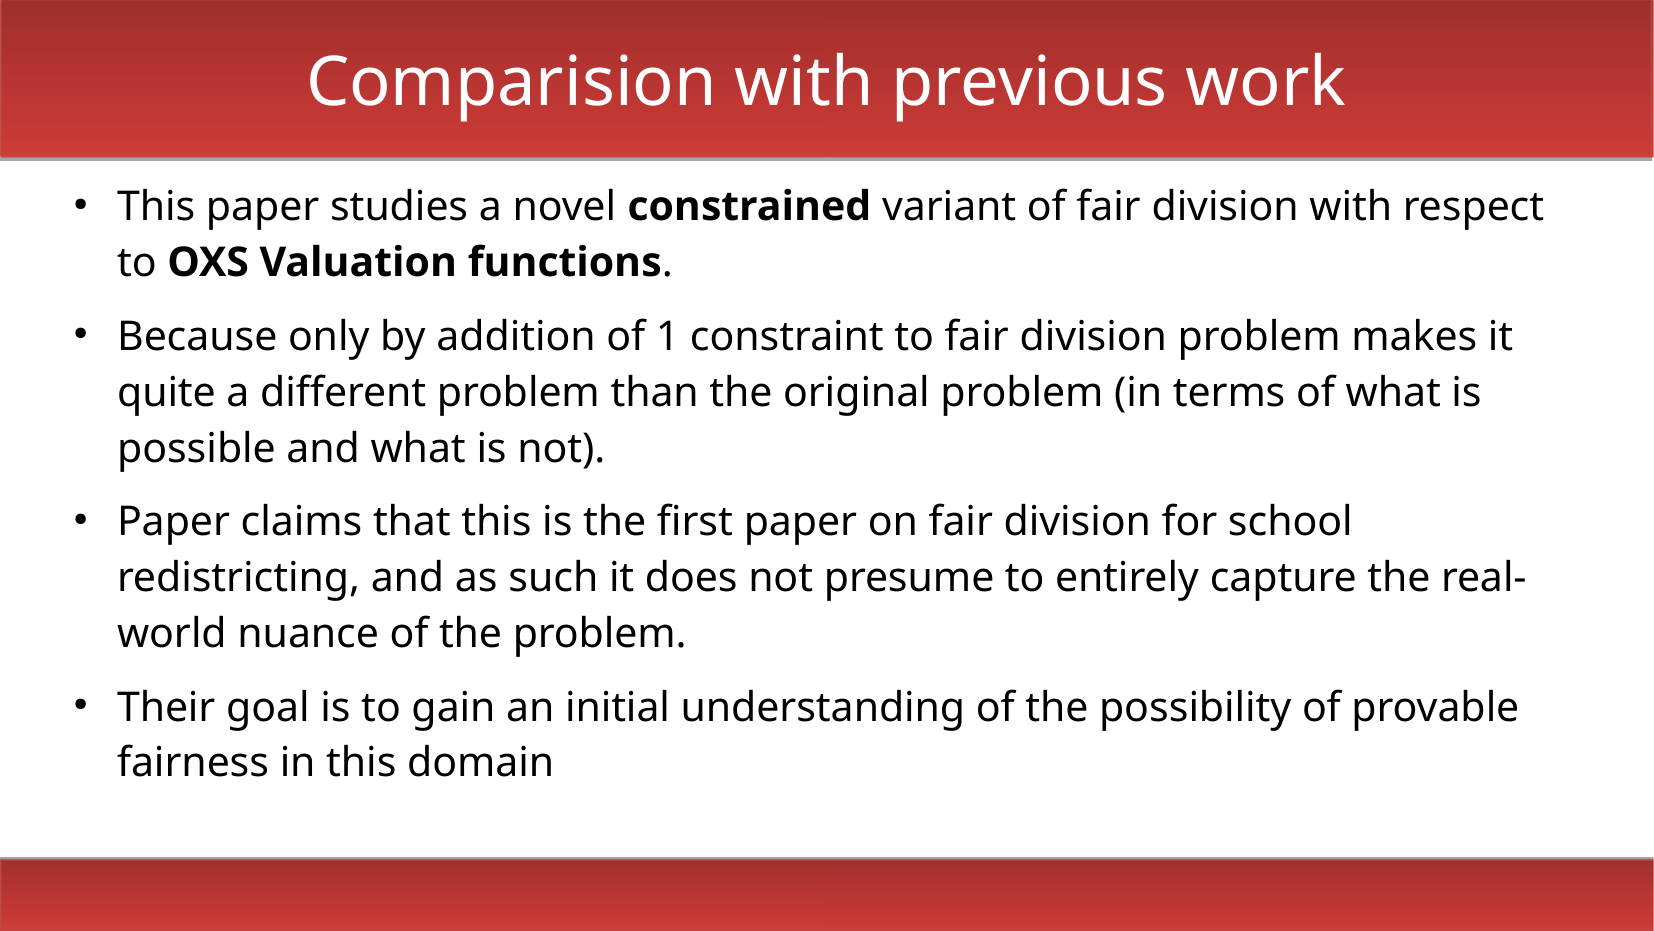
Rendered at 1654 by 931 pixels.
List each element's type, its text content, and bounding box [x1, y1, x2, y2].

list This paper studies a novel constrained variant of fair division with respect to OXS Valuation functions. Because only by addition of 1 constraint to fair division problem makes it quite a different problem than the original problem (in terms of what is possible and what is not). Paper claims that this is the first paper on fair division for school redistricting, and as such it does not presume to entirely capture the real-world nuance of the problem. Their goal is to gain an initial understanding of the possibility of provable fairness in this domain [59, 177, 1595, 792]
title Comparision with previous work [59, 23, 1595, 133]
picture [0, 857, 1654, 931]
picture [0, 0, 1654, 161]
